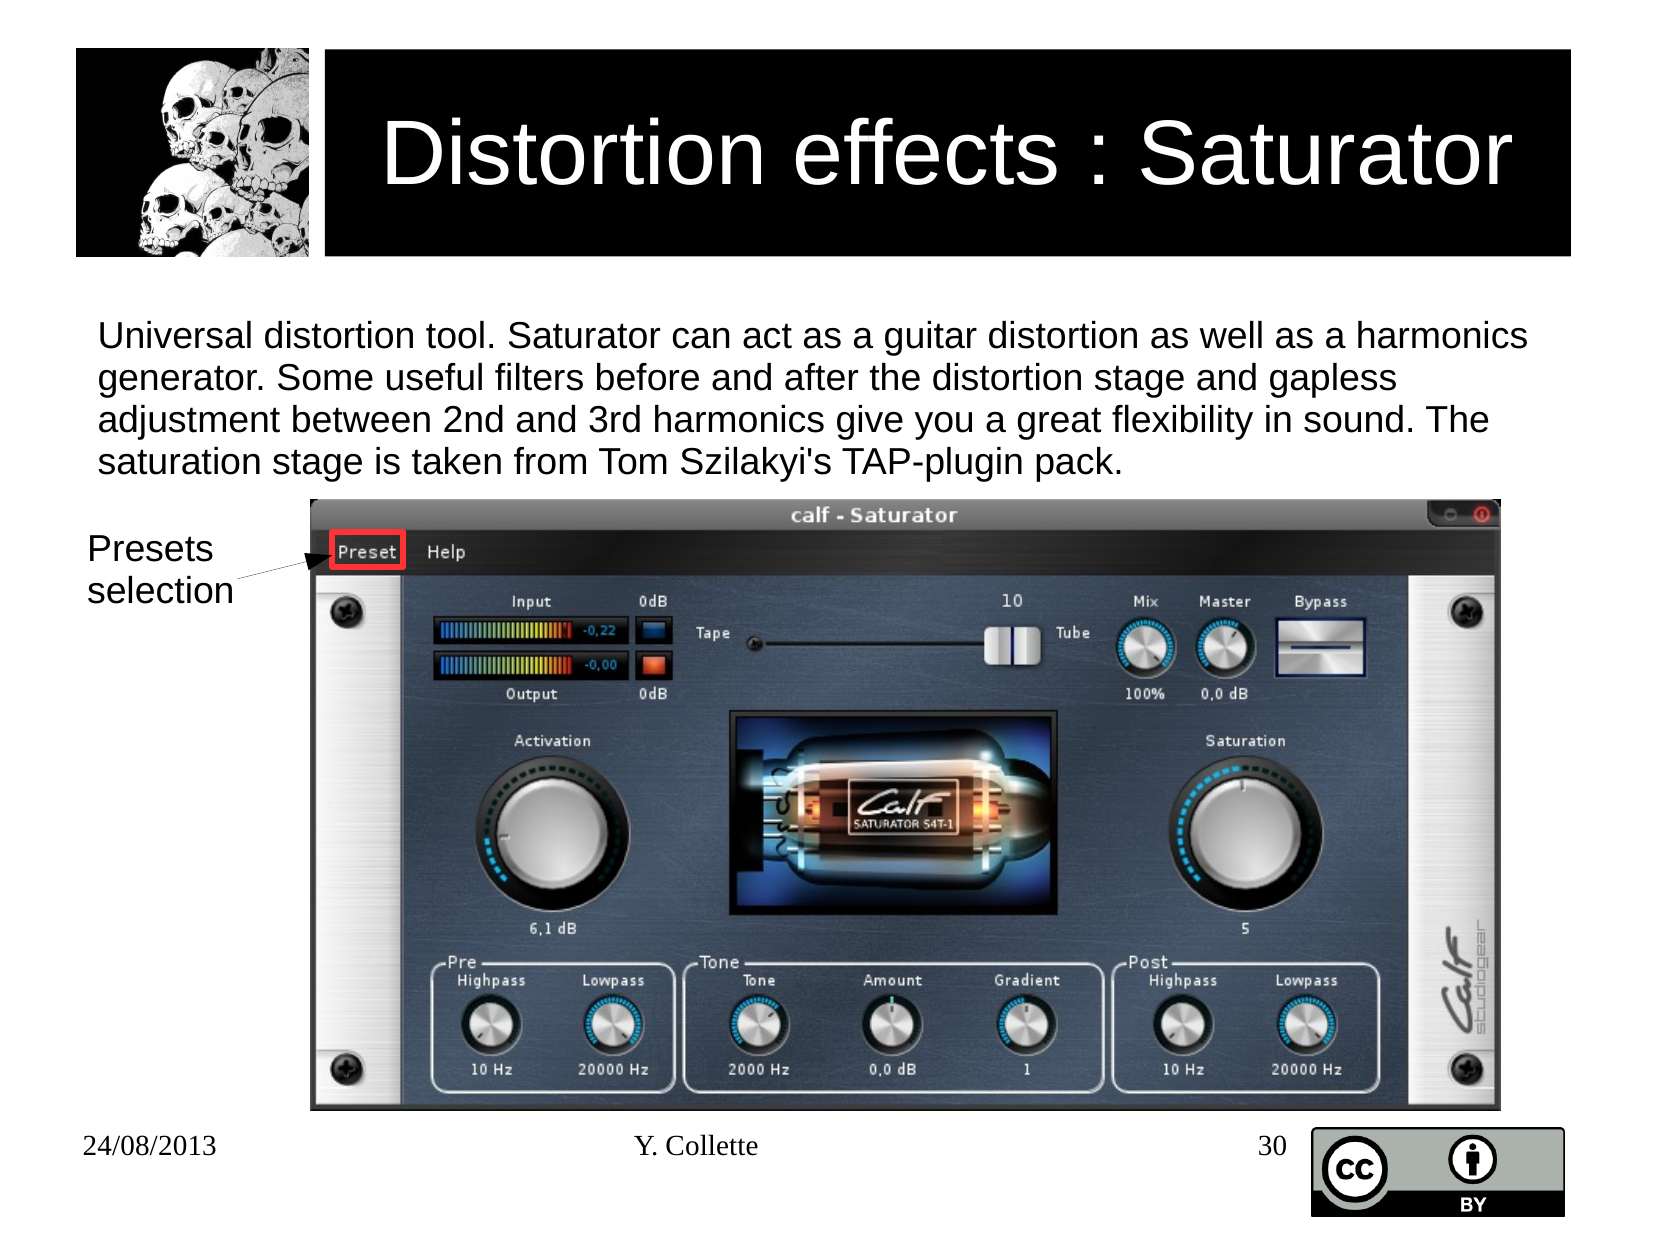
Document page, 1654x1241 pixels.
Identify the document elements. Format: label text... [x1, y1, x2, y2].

picture [76, 48, 309, 257]
picture [1311, 1127, 1565, 1217]
text_box Universal distortion tool. Saturator can act as a guitar distortion as well as a harmonics generator. Some useful filters before and after the distortion stage and gapless adjustment between 2nd and 3rd harmonics give you a great flexibility in sound. The saturation stage is taken from Tom Szilakyi's TAP-plugin pack. [82, 307, 1571, 490]
title Distortion effects : Saturator [324, 49, 1571, 257]
picture [335, 535, 400, 564]
picture [310, 499, 1501, 1111]
text_box Presets selection [72, 519, 262, 619]
